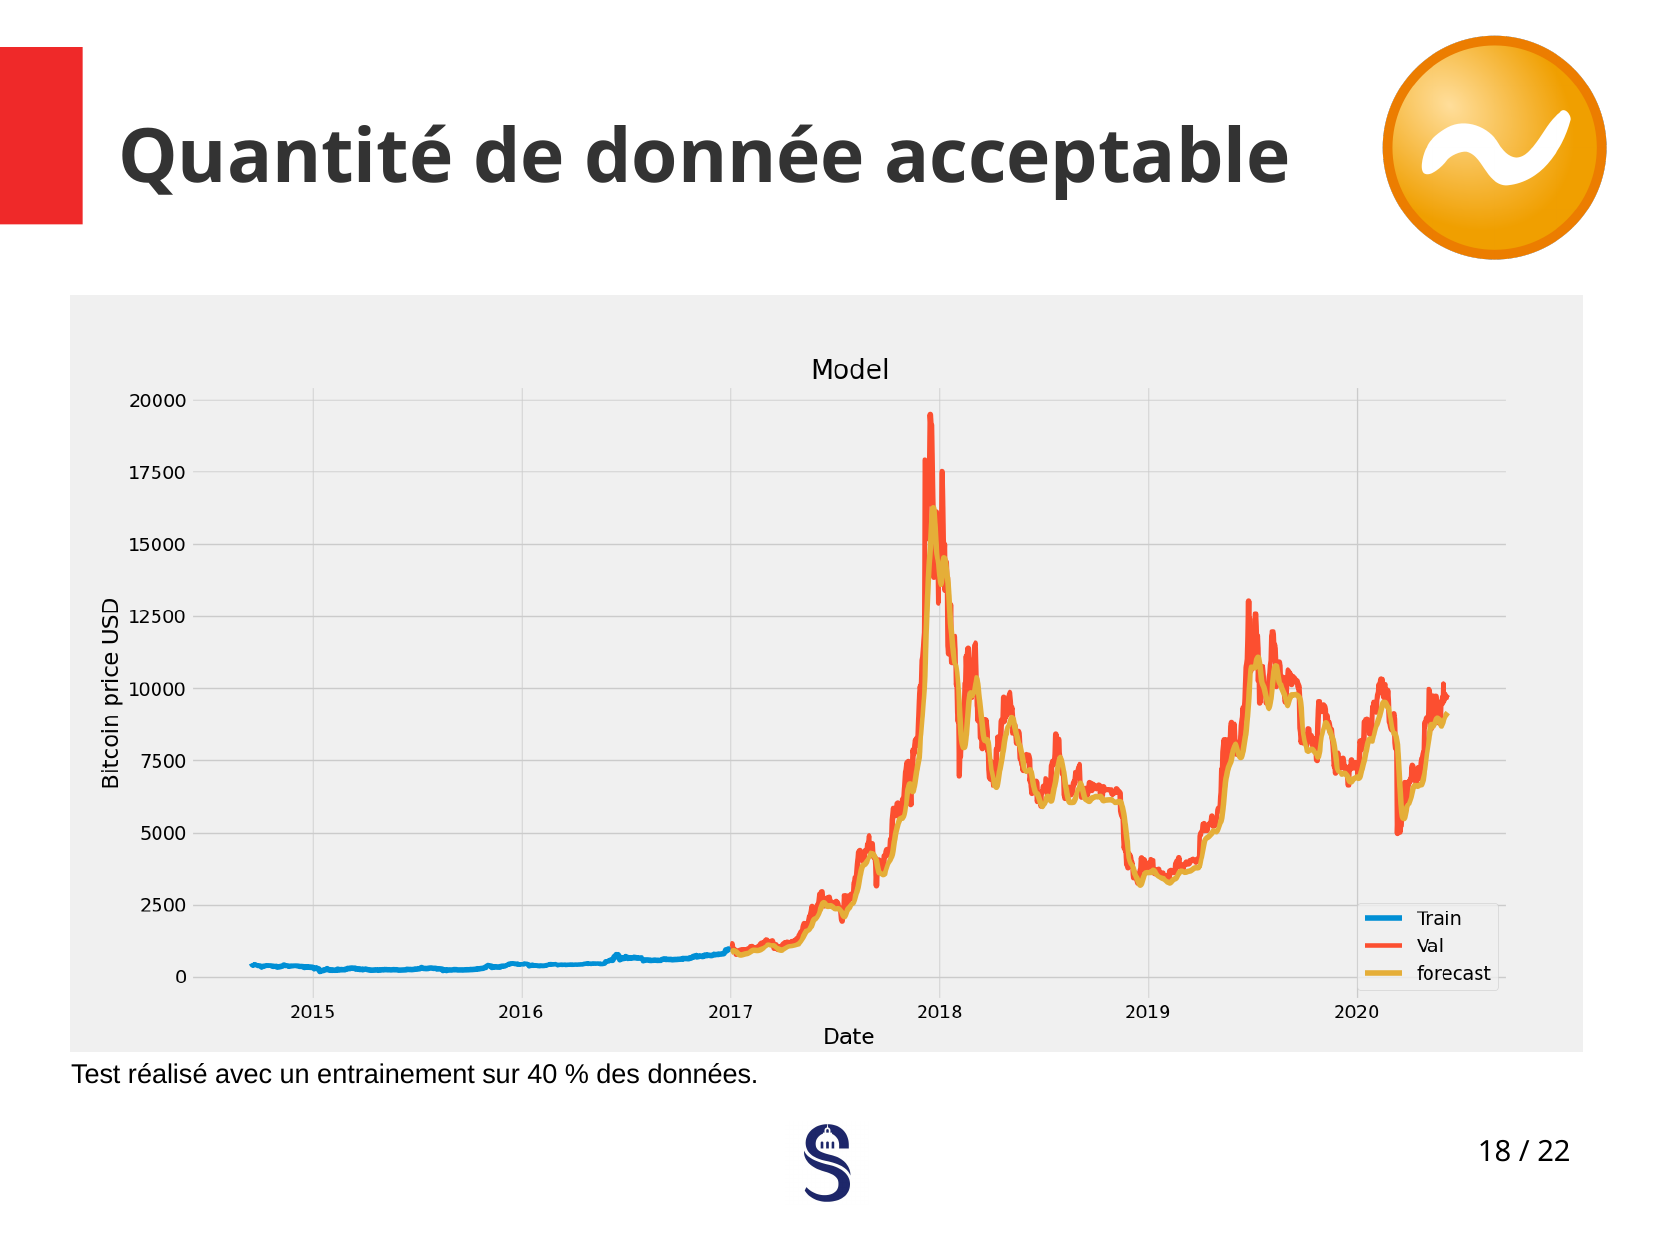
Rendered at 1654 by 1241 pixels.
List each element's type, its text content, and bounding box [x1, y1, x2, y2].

title Quantité de donnée acceptable [118, 49, 1370, 257]
picture [70, 295, 1583, 1052]
picture [785, 1127, 869, 1205]
picture [1370, 23, 1619, 272]
text_box Test réalisé avec un entrainement sur 40 % des données. [56, 1051, 945, 1127]
